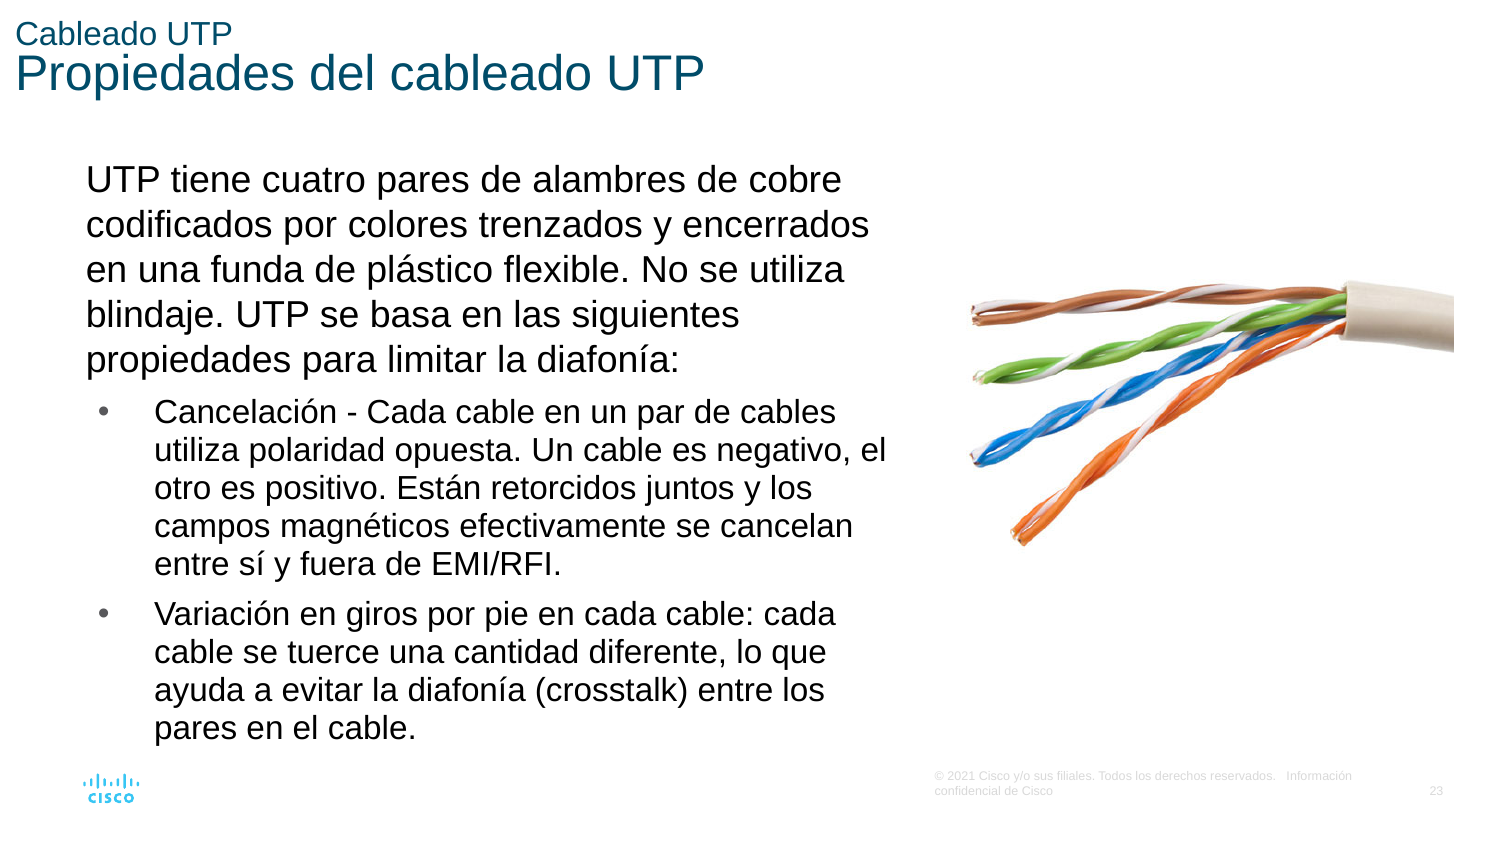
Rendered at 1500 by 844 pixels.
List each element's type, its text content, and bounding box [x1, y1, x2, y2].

list UTP tiene cuatro pares de alambres de cobre codificados por colores trenzados y encerrados en una funda de plástico flexible. No se utiliza blindaje. UTP se basa en las siguientes propiedades para limitar la diafonía: Cancelación - Cada cable en un par de cables utiliza polaridad opuesta. Un cable es negativo, el otro es positivo. Están retorcidos juntos y los campos magnéticos efectivamente se cancelan entre sí y fuera de EMI/RFI. Variación en giros por pie en cada cable: cada cable se tuerce una cantidad diferente, lo que ayuda a evitar la diafonía (crosstalk) entre los pares en el cable. [70, 147, 925, 724]
title Cableado UTP Propiedades del cableado UTP [0, 0, 1369, 121]
picture [924, 248, 1481, 554]
